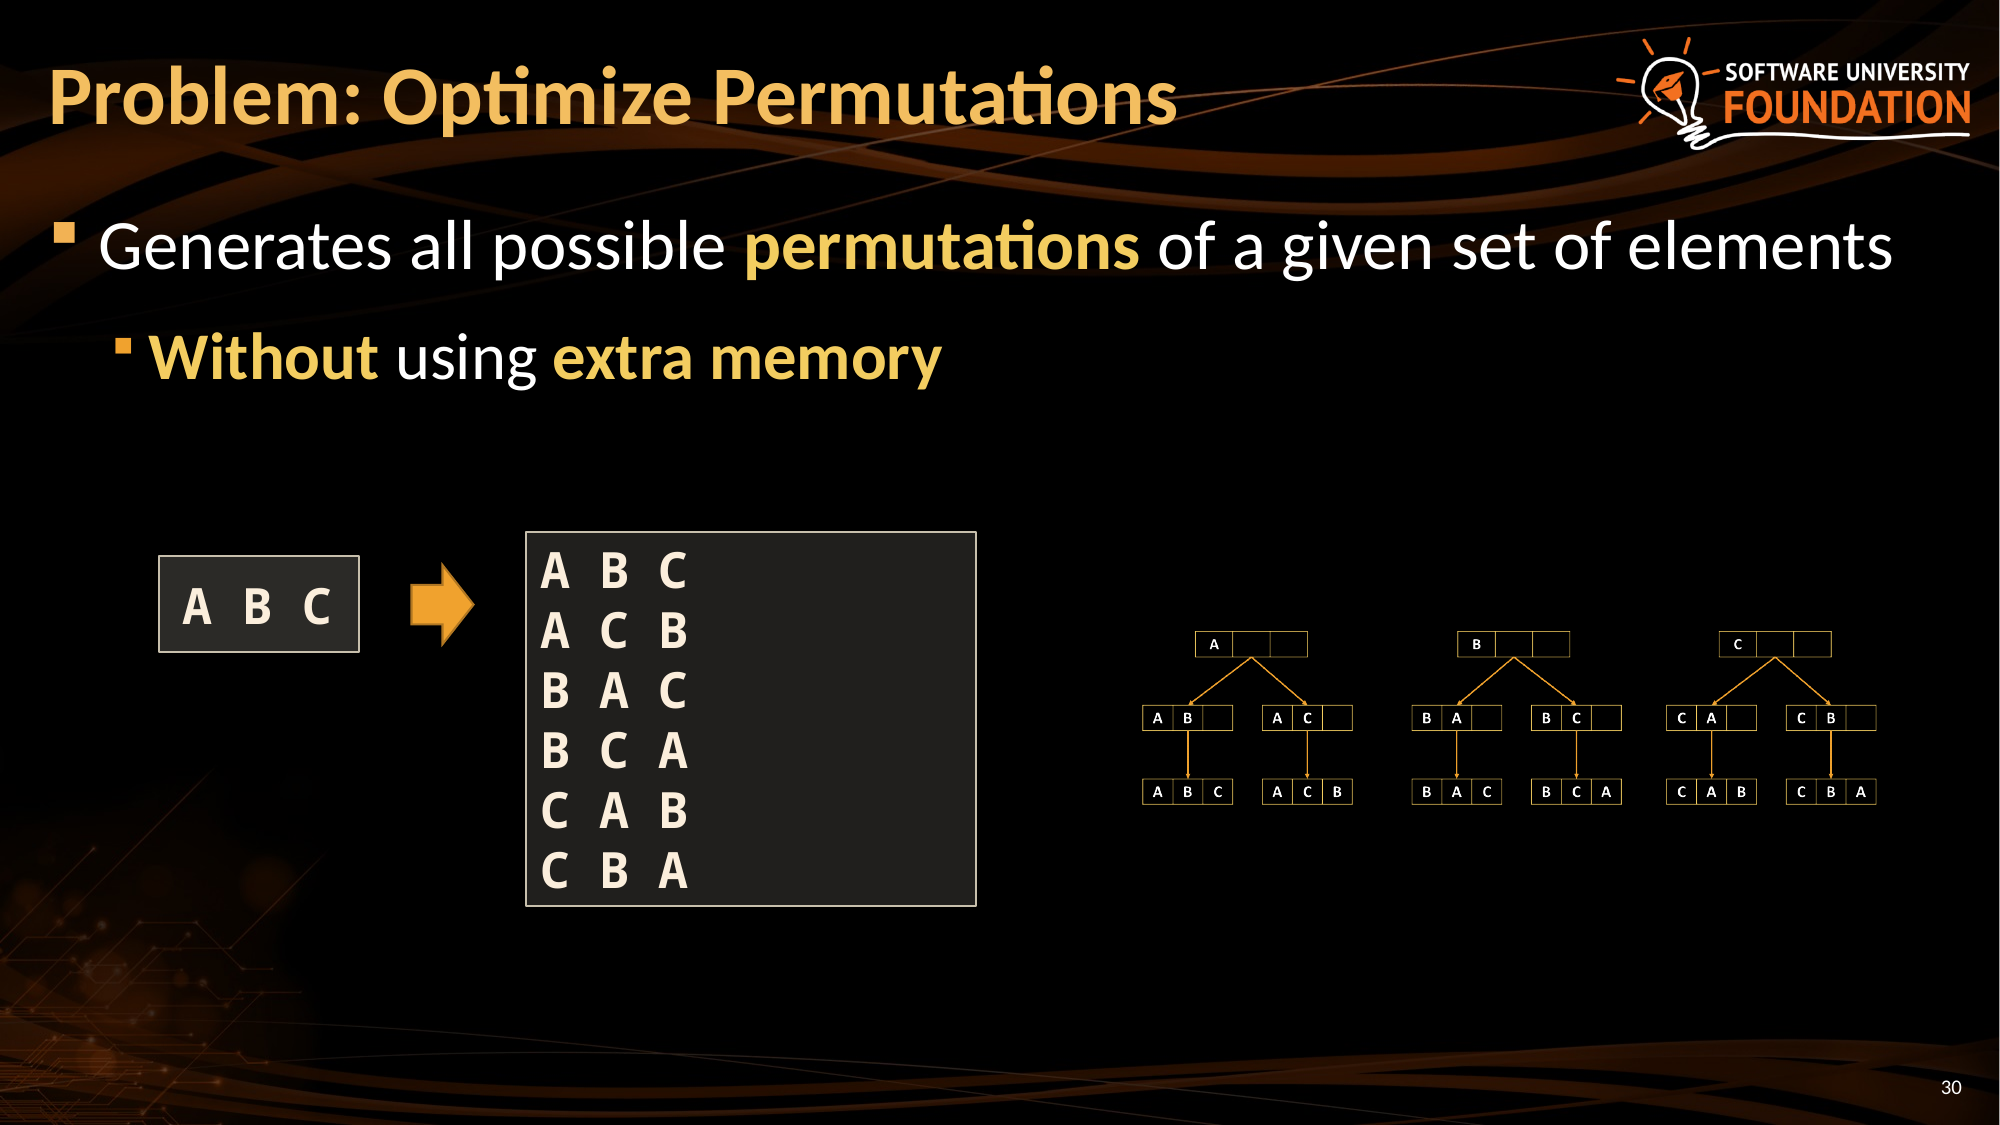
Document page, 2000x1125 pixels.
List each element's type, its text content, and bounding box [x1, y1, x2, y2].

title Problem: Optimize Permutations [30, 6, 1602, 189]
picture [0, 0, 2000, 1125]
text_box [411, 565, 474, 645]
list Generates all possible permutations of a given set of elements Without using extra memory [31, 188, 1968, 1103]
text_box A B C A C B B A C B C A C A B C B A [525, 531, 976, 907]
text_box A B C [159, 556, 360, 652]
slide_number <number> [1897, 1070, 1968, 1103]
